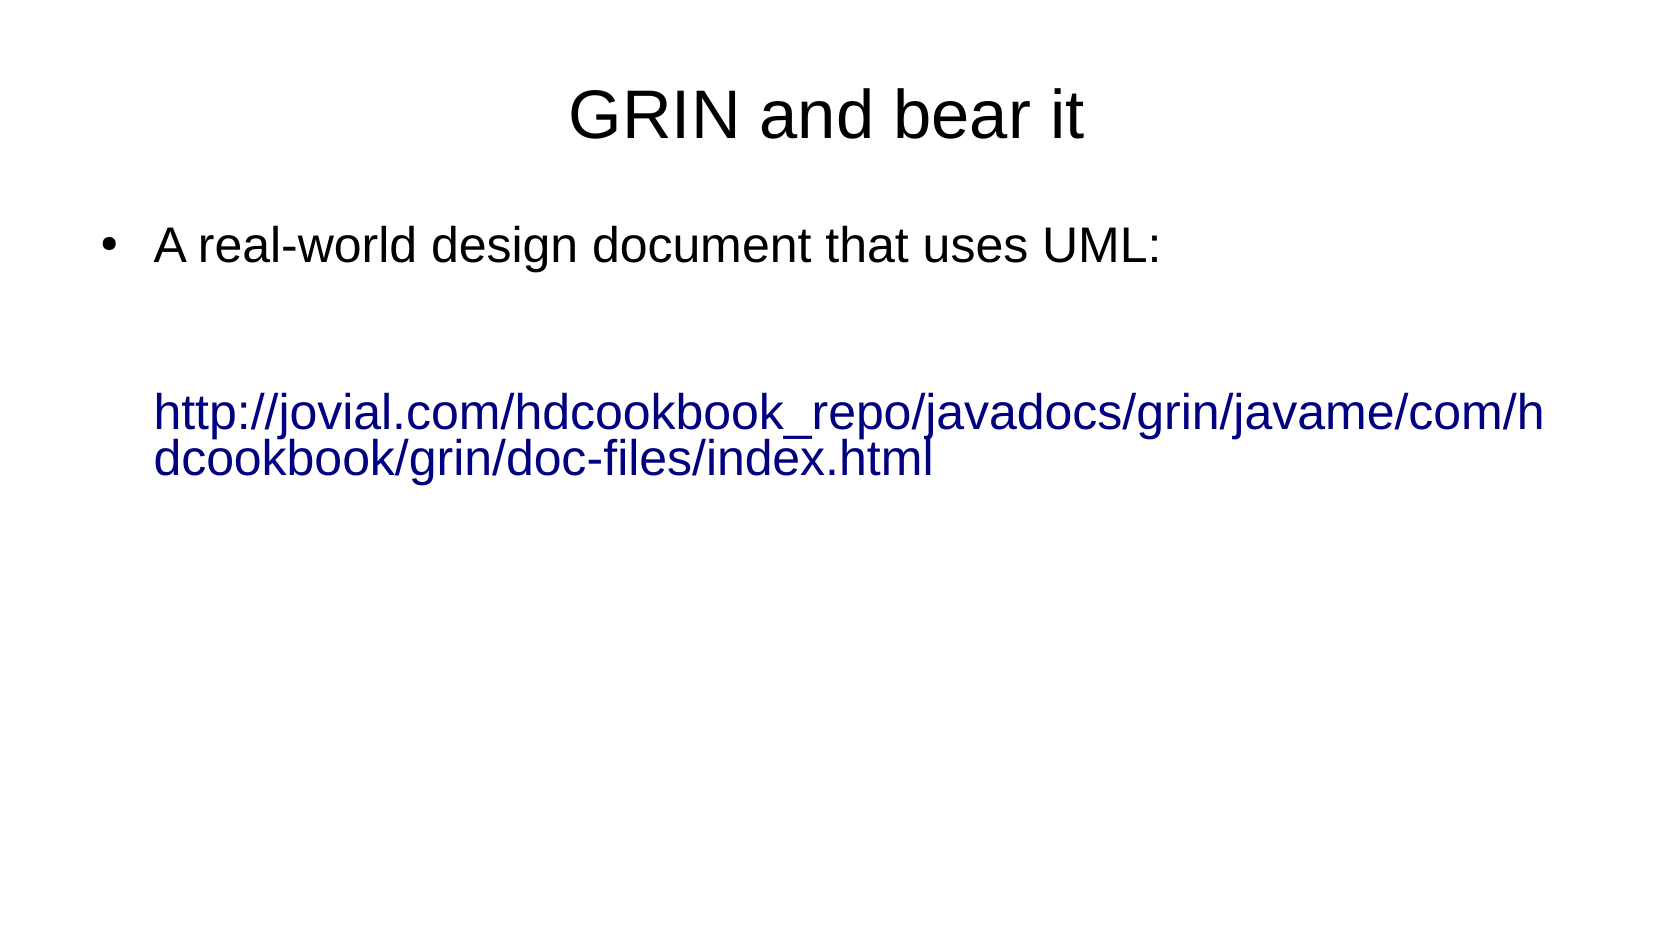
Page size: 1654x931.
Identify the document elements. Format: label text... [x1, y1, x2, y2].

list A real-world design document that uses UML: http://jovial.com/hdcookbook_repo/javadocs/grin/javame/com/hdcookbook/grin/doc-files/index.html [82, 217, 1571, 758]
title GRIN and bear it [82, 37, 1571, 193]
